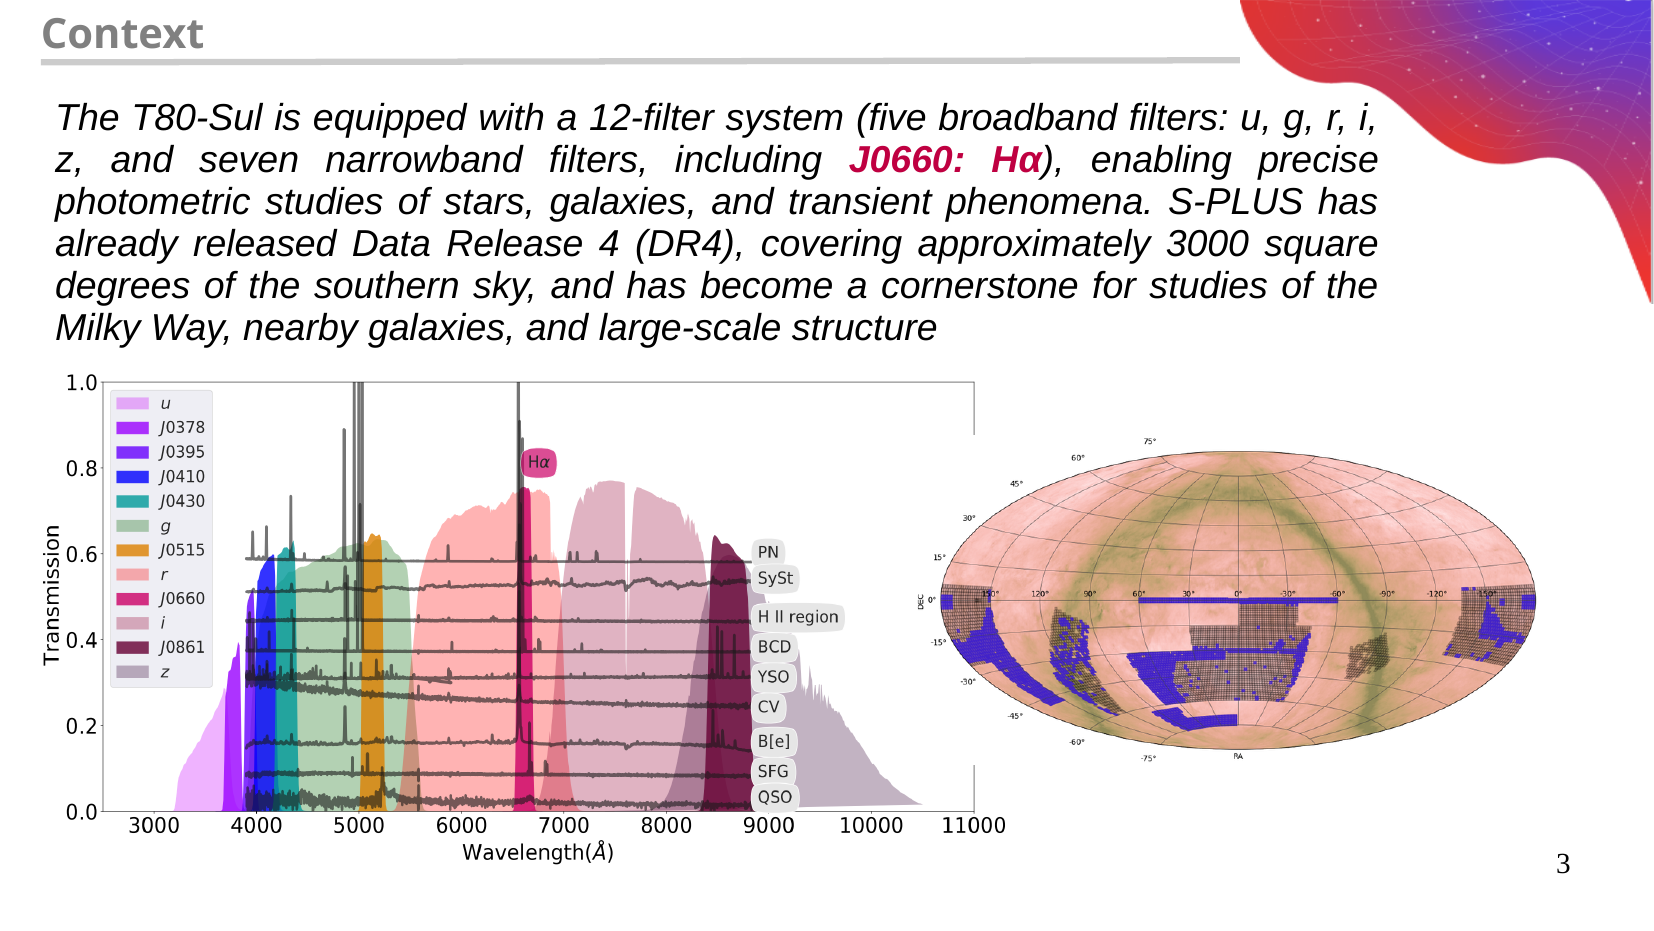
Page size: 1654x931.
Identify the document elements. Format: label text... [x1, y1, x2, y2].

picture [1240, 0, 1654, 304]
text_box Context [26, 0, 891, 98]
picture [33, 364, 1557, 877]
text_box The T80-Sul is equipped with a 12-filter system (five broadband filters: u, g, r, i, z, and seven narrowband filters, including J0660: Hα), enabling precise photometric studies of stars, galaxies, and transient phenomena. S-PLUS has already released Data Release 4 (DR4), covering approximately 3000 square degrees of the southern sky, and has become a cornerstone for studies of the Milky Way, nearby galaxies, and large-scale structure [40, 27, 1394, 357]
